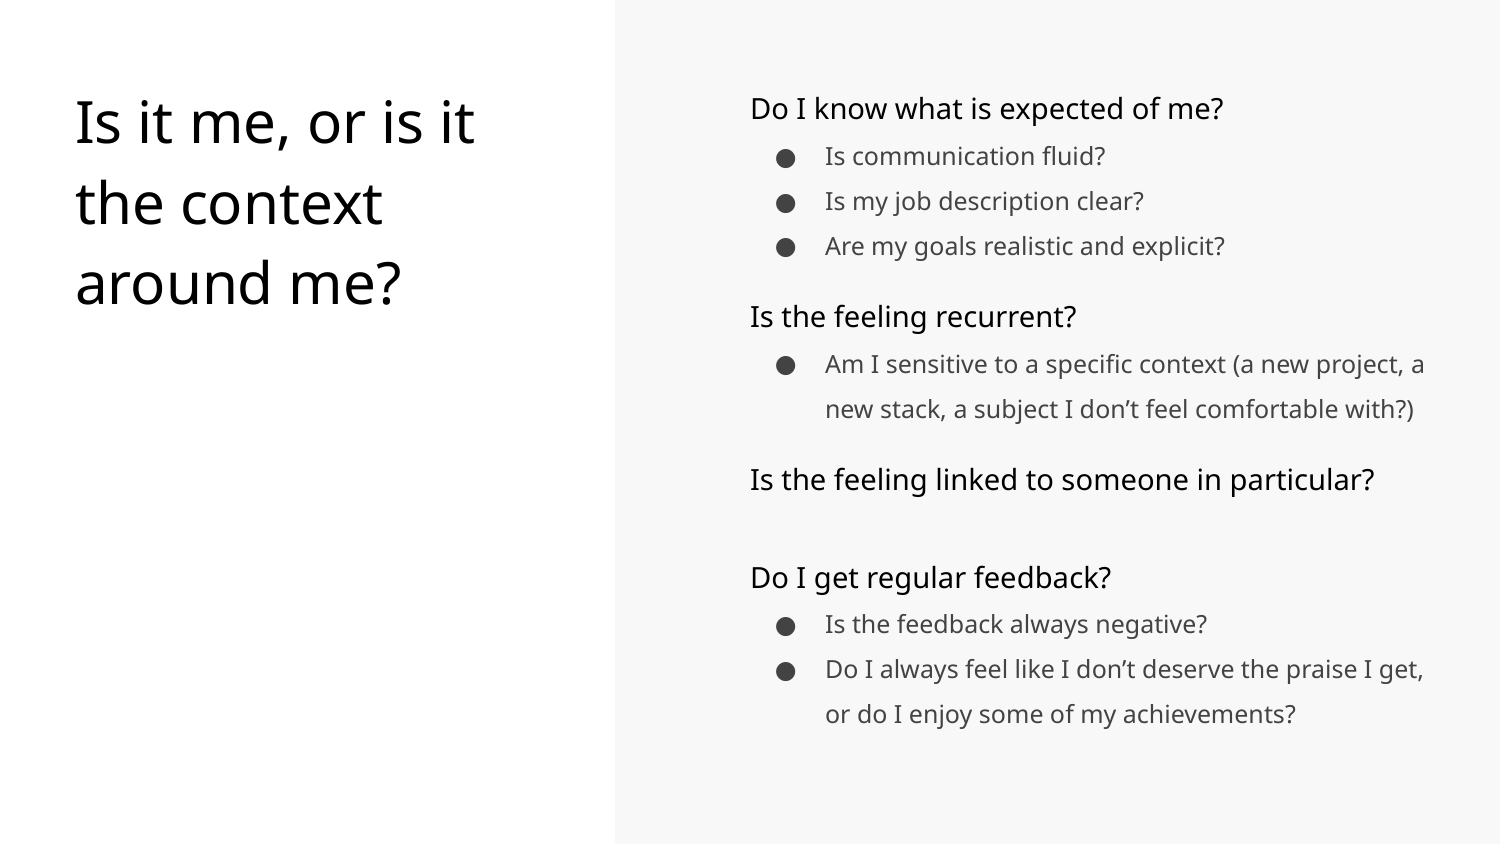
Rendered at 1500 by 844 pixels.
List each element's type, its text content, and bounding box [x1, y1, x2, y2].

text_box [614, 0, 1500, 844]
text_box Do I know what is expected of me? Is communication fluid? Is my job description clear? Are my goals realistic and explicit? Is the feeling recurrent? Am I sensitive to a specific context (a new project, a new stack, a subject I don’t feel comfortable with?) Is the feeling linked to someone in particular? Do I get regular feedback? Is the feedback always negative? Do I always feel like I don’t deserve the praise I get, or do I enjoy some of my achievements? [749, 73, 1429, 771]
text_box Is it me, or is it the context around me? [74, 74, 504, 329]
